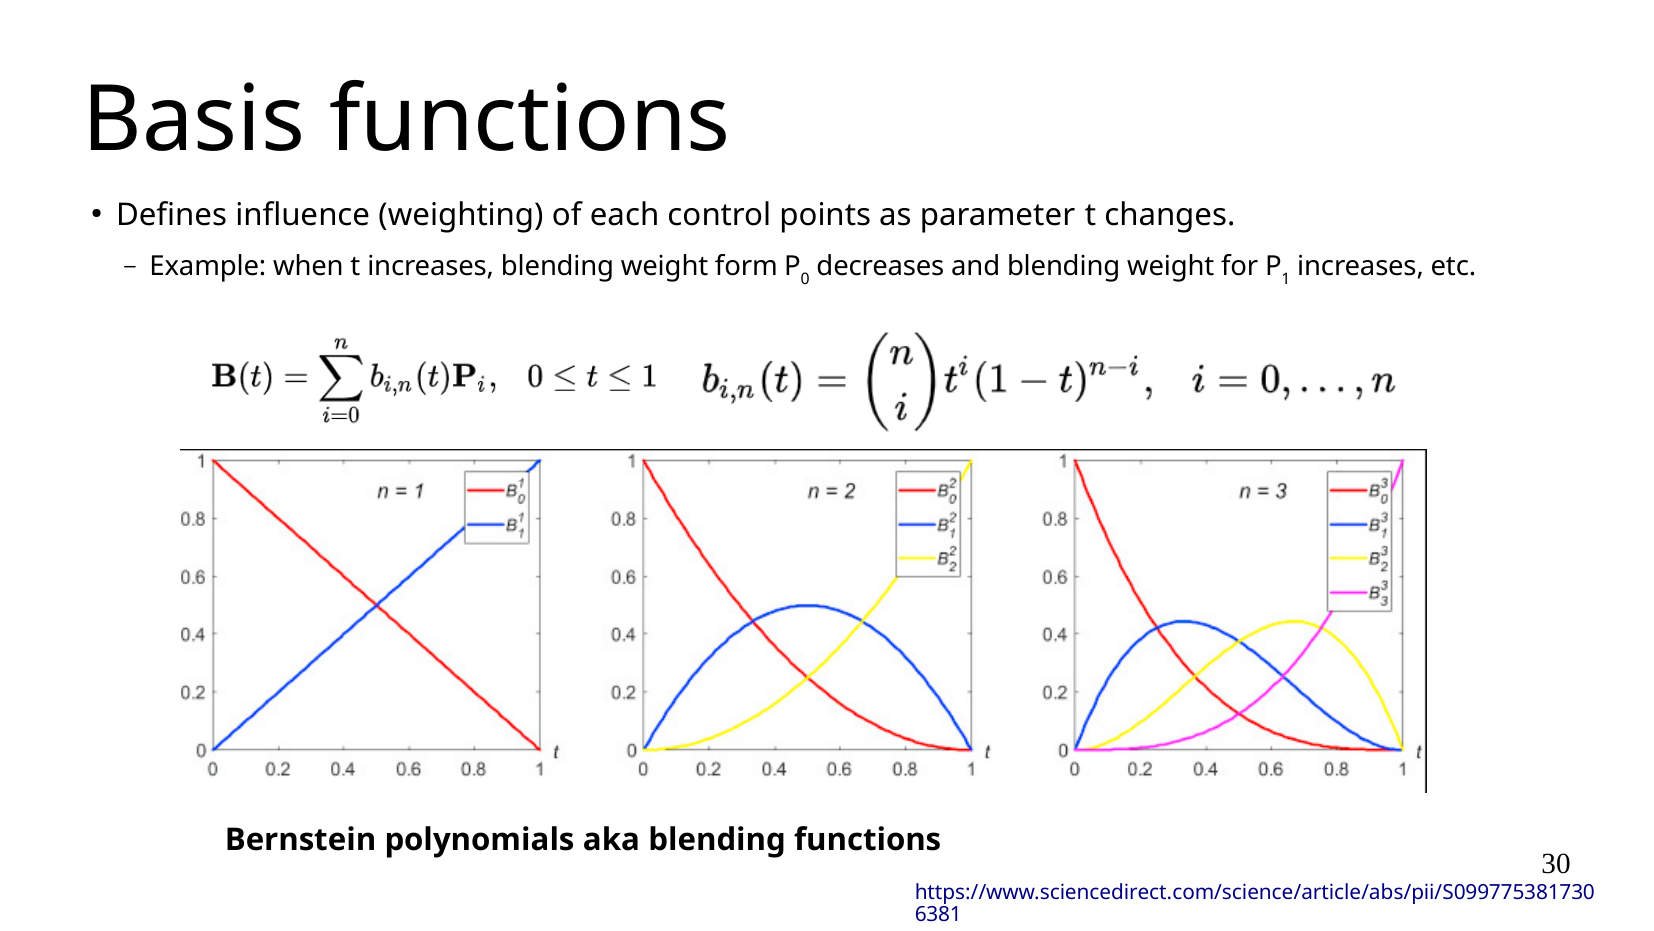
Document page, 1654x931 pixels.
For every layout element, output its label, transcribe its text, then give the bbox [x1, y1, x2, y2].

list Defines influence (weighting) of each control points as parameter t changes. Example: when t increases, blending weight form P0 decreases and blending weight for P1 increases, etc. [82, 192, 1571, 316]
picture [180, 449, 1427, 793]
picture [182, 317, 676, 431]
picture [680, 316, 1426, 440]
title Basis functions [82, 37, 1571, 192]
text_box https://www.sciencedirect.com/science/article/abs/pii/S0997753817306381 [900, 870, 1621, 911]
text_box Bernstein polynomials aka blending functions [210, 810, 1072, 871]
